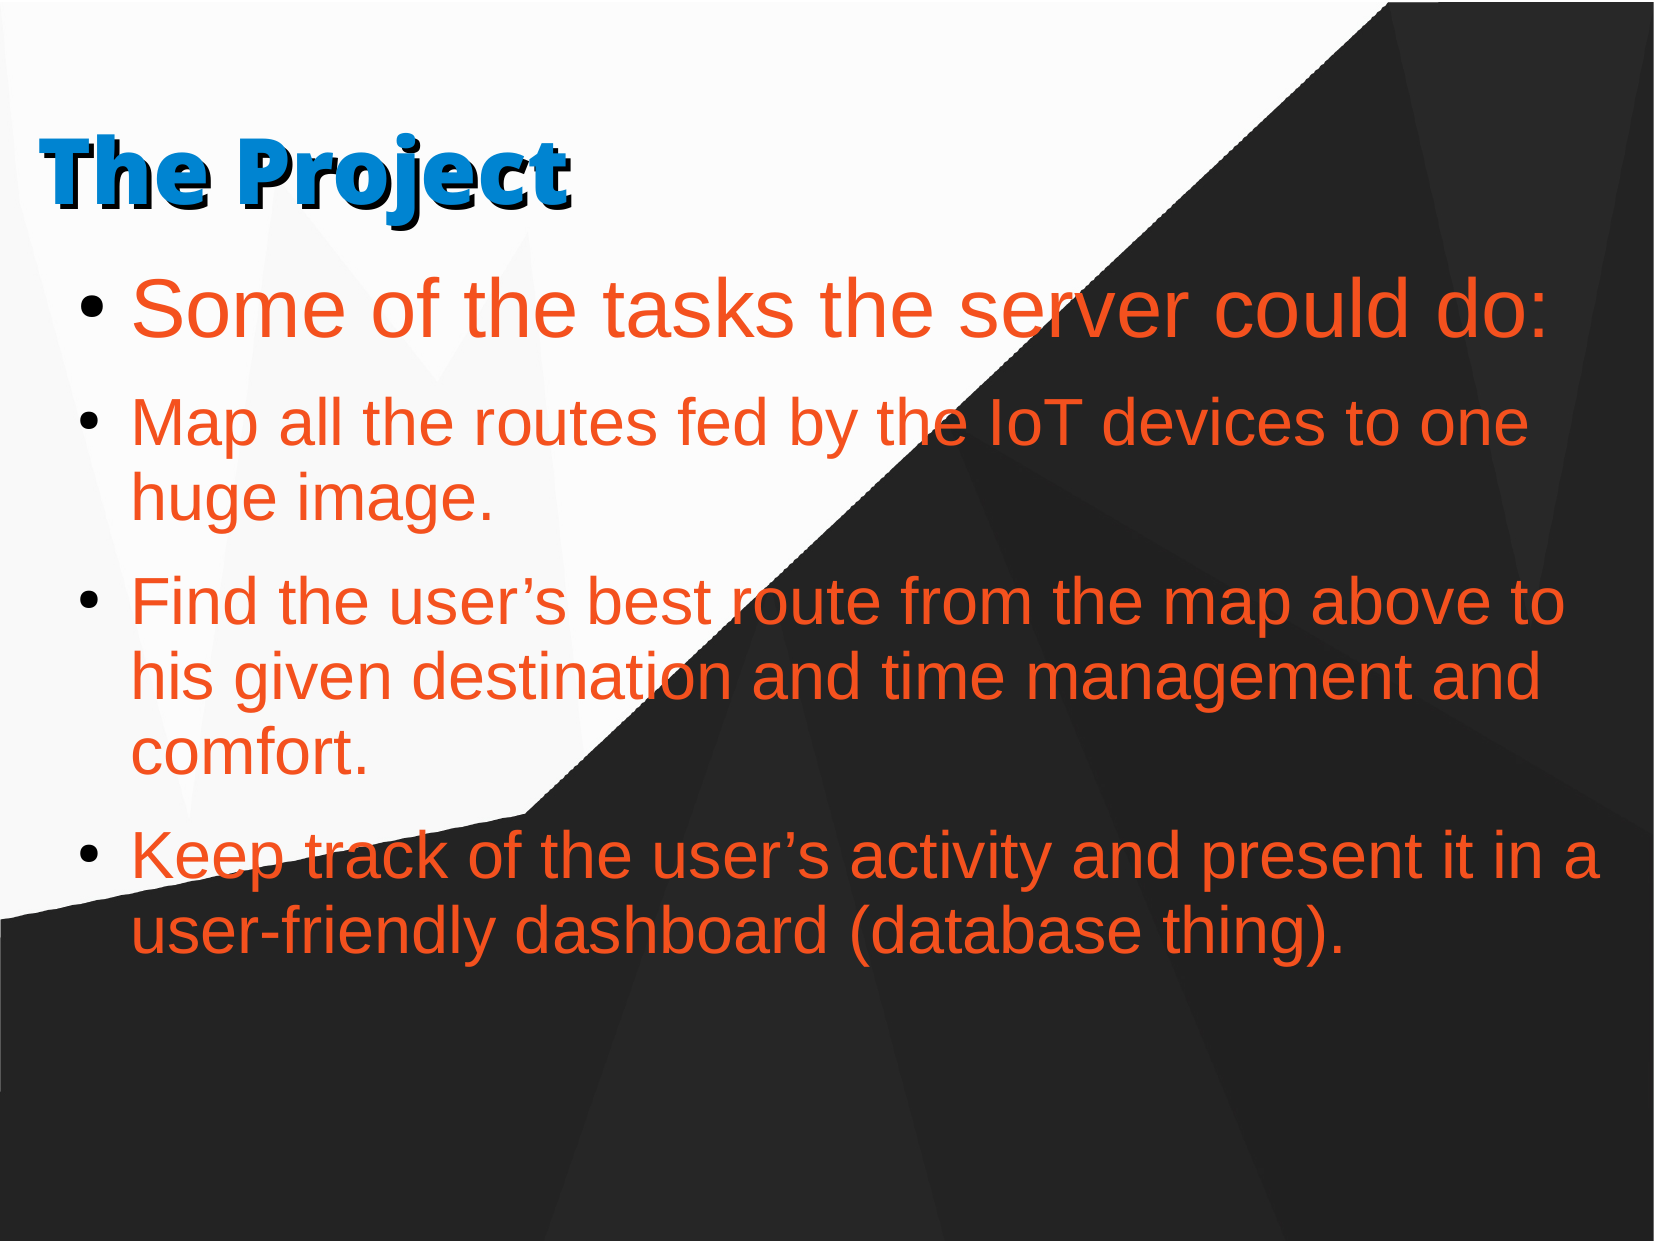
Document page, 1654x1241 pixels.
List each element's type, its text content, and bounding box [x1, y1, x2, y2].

list Some of the tasks the server could do: Map all the routes fed by the IoT devices to one huge image. Find the user’s best route from the map above to his given destination and time management and comfort. Keep track of the user’s activity and present it in a user-friendly dashboard (database thing). [59, 262, 1613, 968]
picture [0, 2, 1654, 1241]
title The Project [37, 75, 1005, 263]
